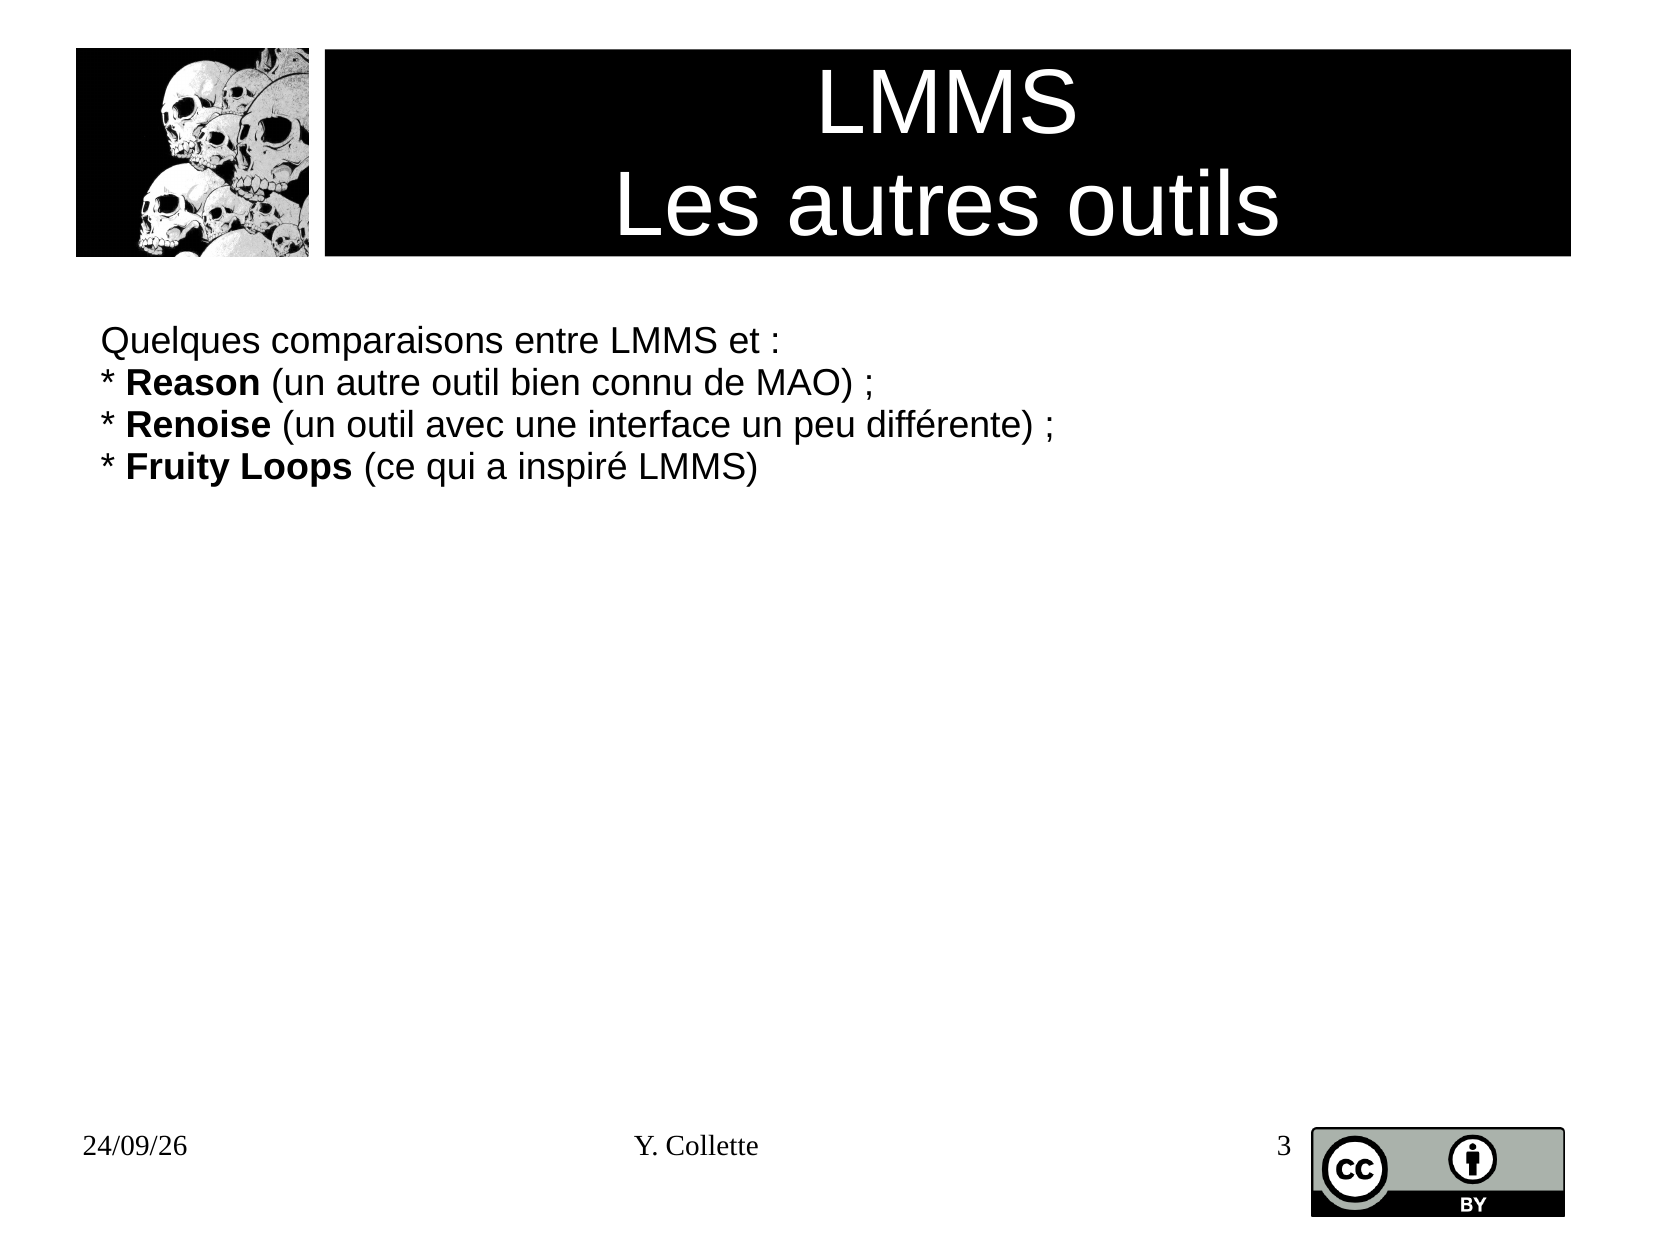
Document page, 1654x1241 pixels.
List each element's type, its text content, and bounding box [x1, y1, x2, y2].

text_box Quelques comparaisons entre LMMS et : * Reason (un autre outil bien connu de MAO) ; * Renoise (un outil avec une interface un peu différente) ; * Fruity Loops (ce qui a inspiré LMMS) [85, 312, 1560, 496]
picture [76, 48, 309, 257]
picture [1311, 1127, 1565, 1217]
title LMMS Les autres outils [324, 49, 1571, 257]
